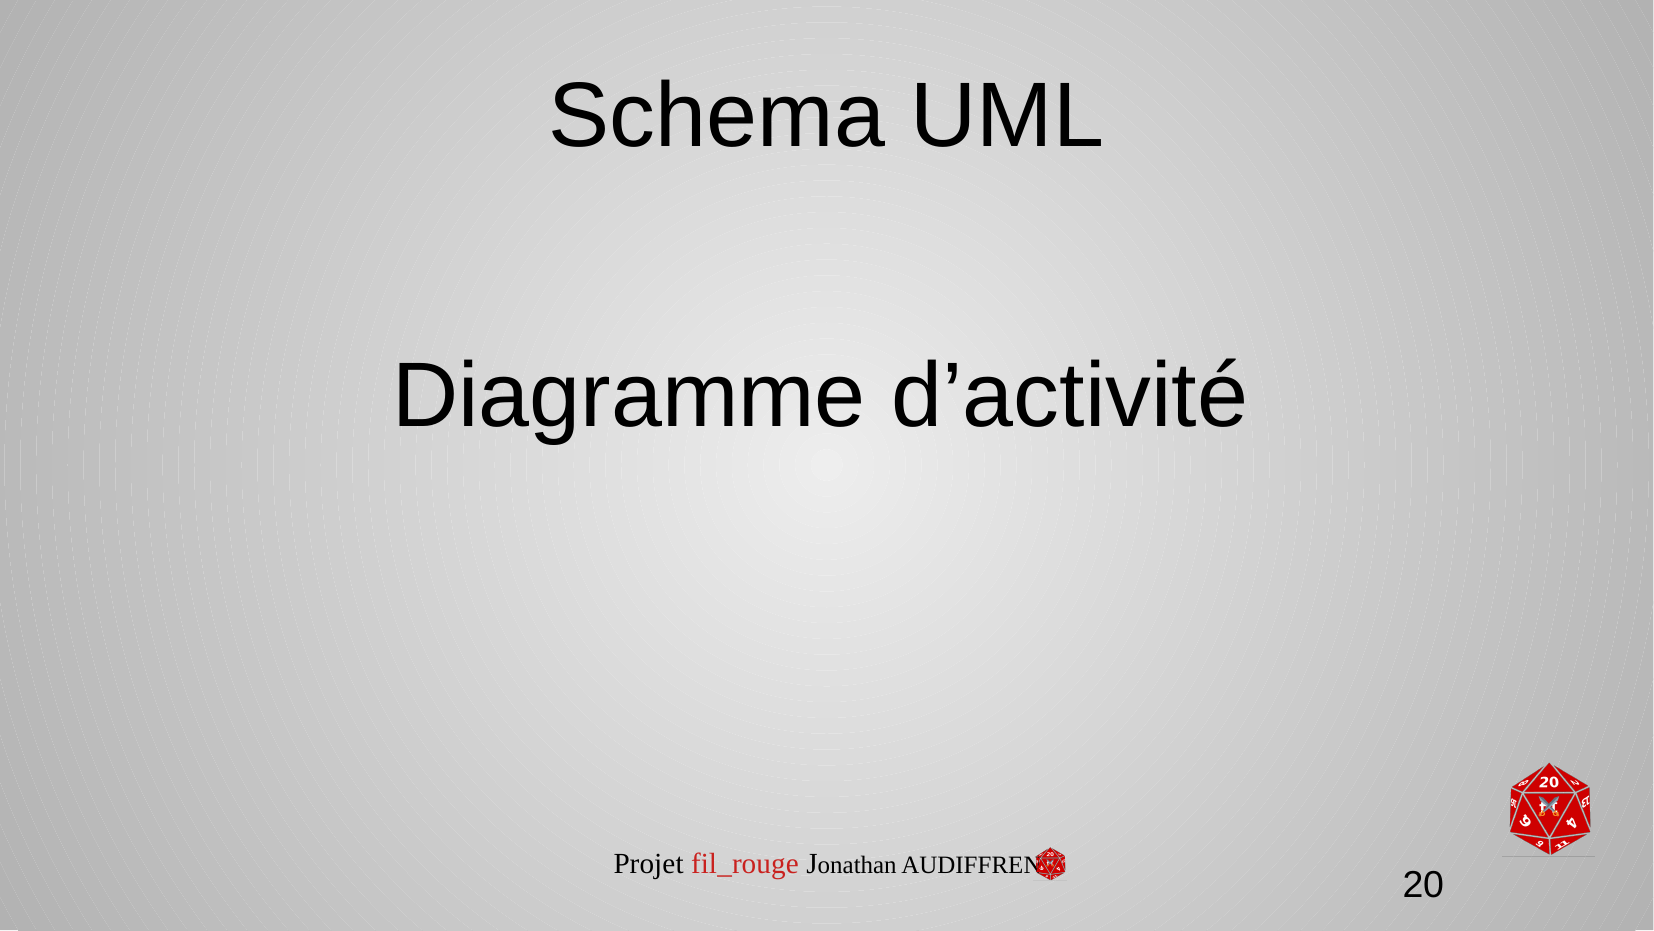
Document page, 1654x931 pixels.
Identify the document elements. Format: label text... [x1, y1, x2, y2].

picture [1502, 762, 1595, 857]
title Schema UML [82, 37, 1571, 193]
title Diagramme d’activité [76, 317, 1565, 473]
picture [1033, 847, 1067, 881]
